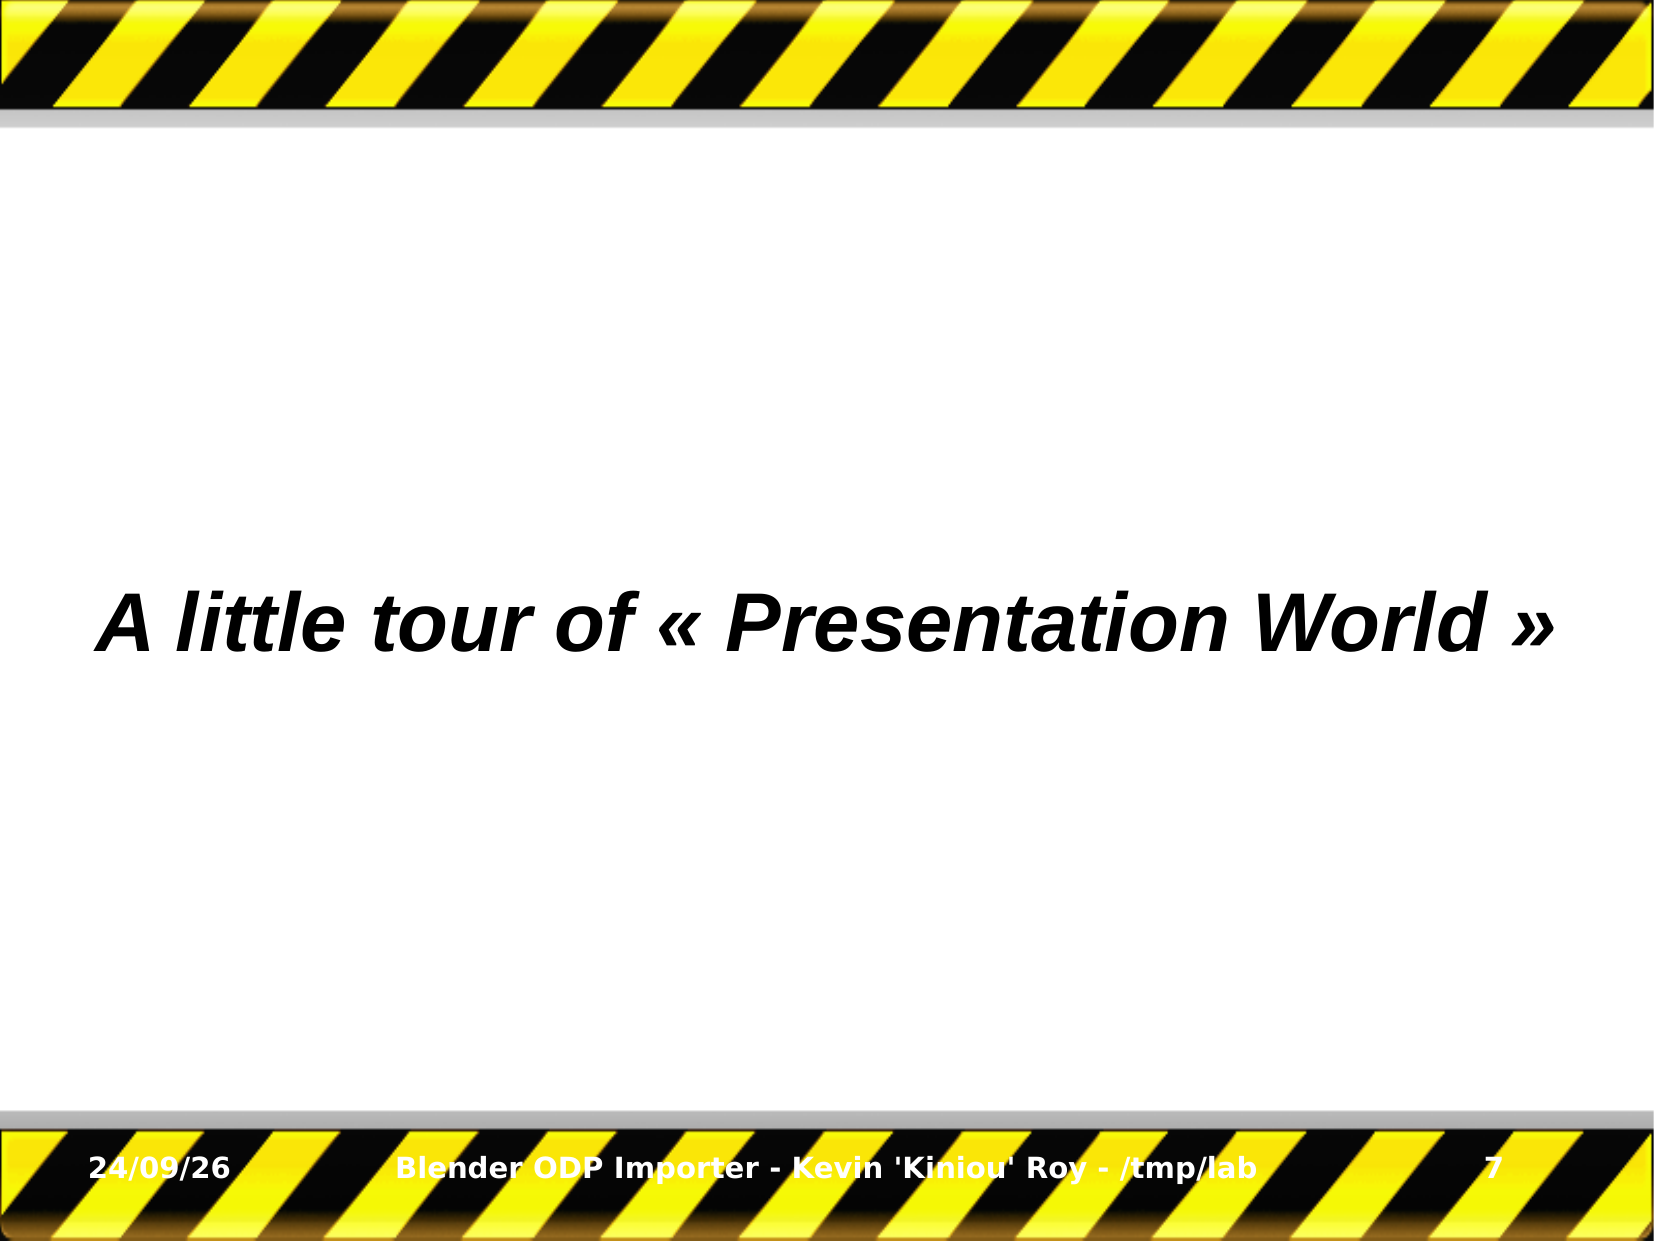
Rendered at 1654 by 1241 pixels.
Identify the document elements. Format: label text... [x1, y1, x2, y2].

subtitle A little tour of « Presentation World » [59, 575, 1595, 665]
picture [0, 0, 1654, 1241]
